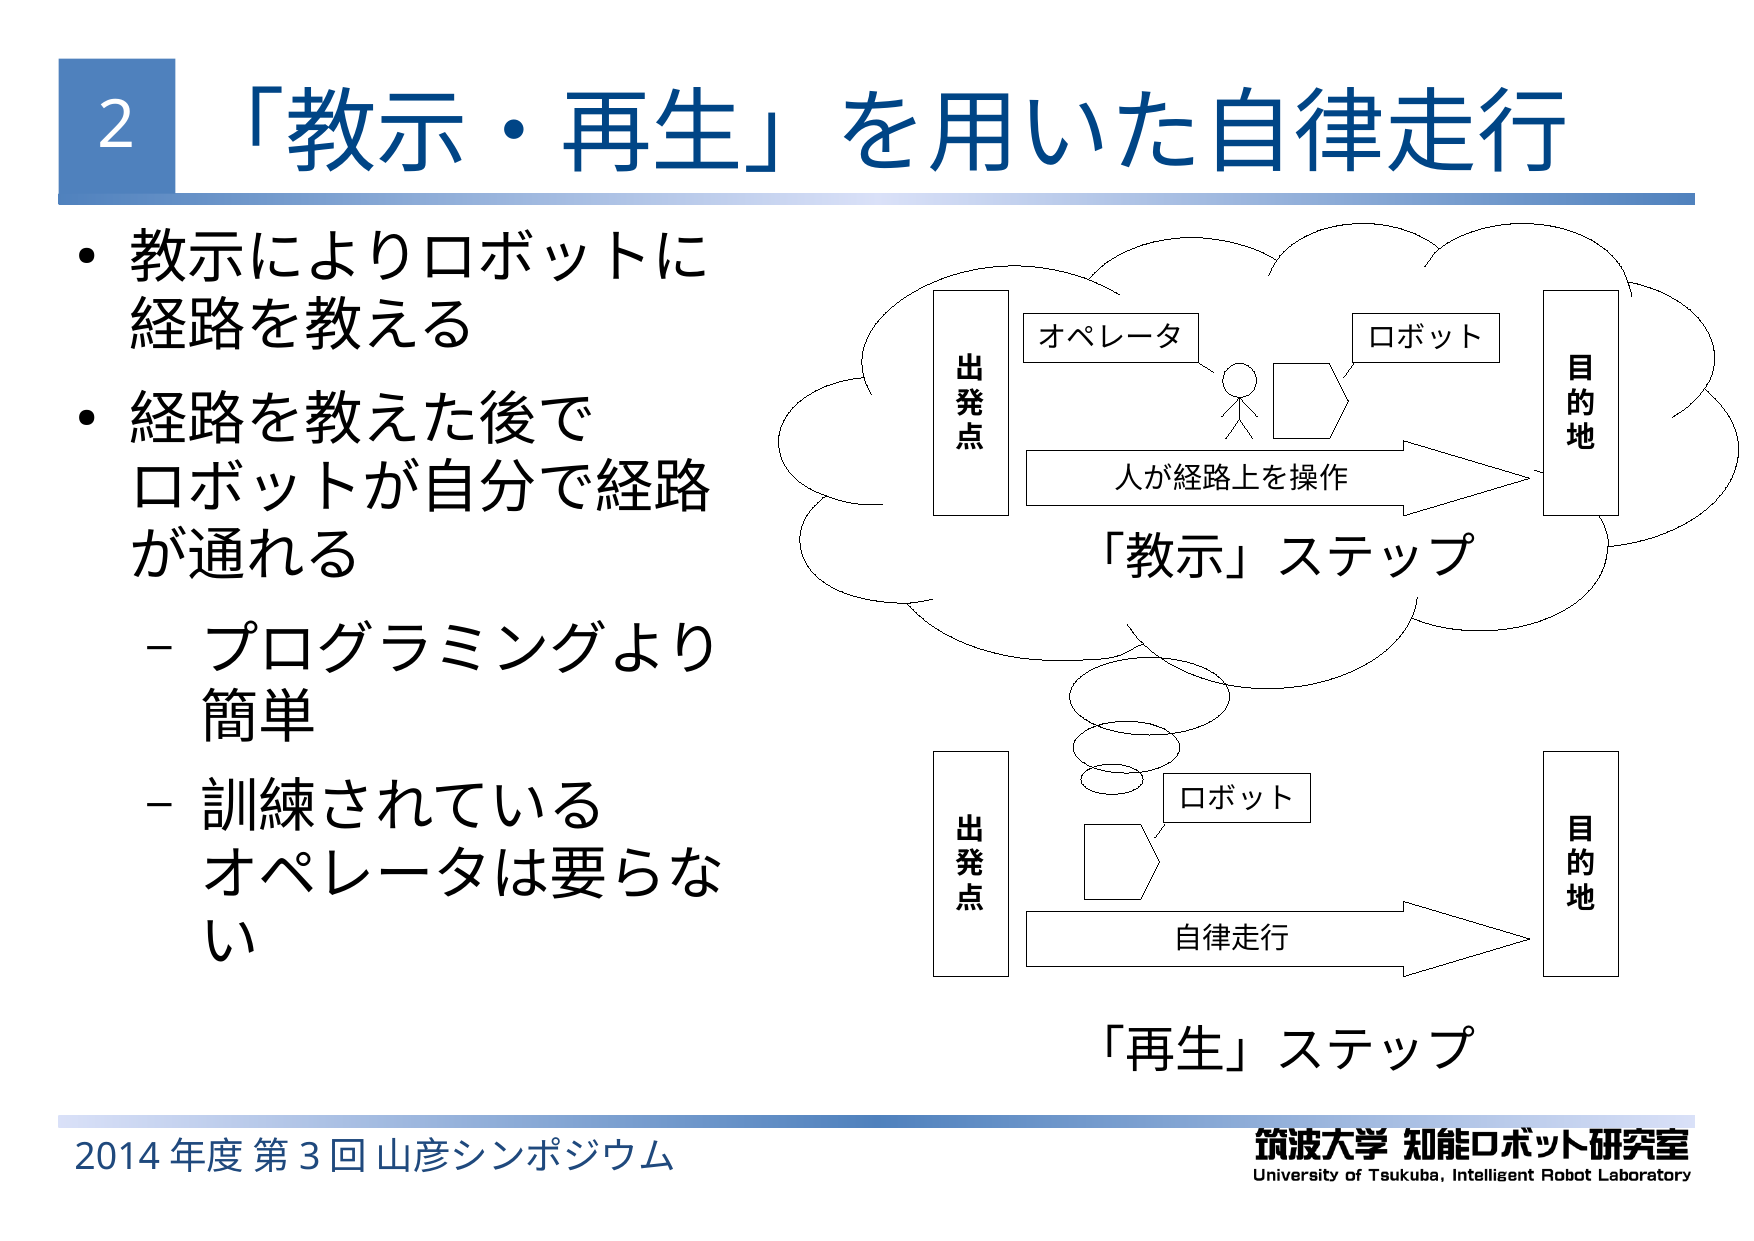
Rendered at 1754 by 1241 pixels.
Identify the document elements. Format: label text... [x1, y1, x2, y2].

picture [1252, 1127, 1691, 1182]
text_box 人が経路上を操作 [1026, 440, 1530, 516]
text_box 目 的 地 [1543, 751, 1619, 977]
list 教示によりロボットに経路を教える 経路を教えた後で ロボットが自分で経路が通れる プログラミングより簡単 訓練されている オペレータは要らない [58, 223, 764, 1094]
text_box 自律走行 [1026, 901, 1530, 977]
text_box オペレータ [1023, 313, 1199, 363]
text_box 「教示」ステップ [1061, 520, 1491, 595]
text_box 目 的 地 [1543, 290, 1619, 516]
text_box ロボット [1352, 313, 1500, 363]
title 「教示・再生」を用いた自律走行 [193, 61, 1651, 205]
text_box 出 発 点 [933, 290, 1009, 516]
text_box ロボット [1163, 773, 1311, 823]
text_box 「再生」ステップ [1028, 1013, 1524, 1097]
text_box 出 発 点 [933, 751, 1009, 977]
